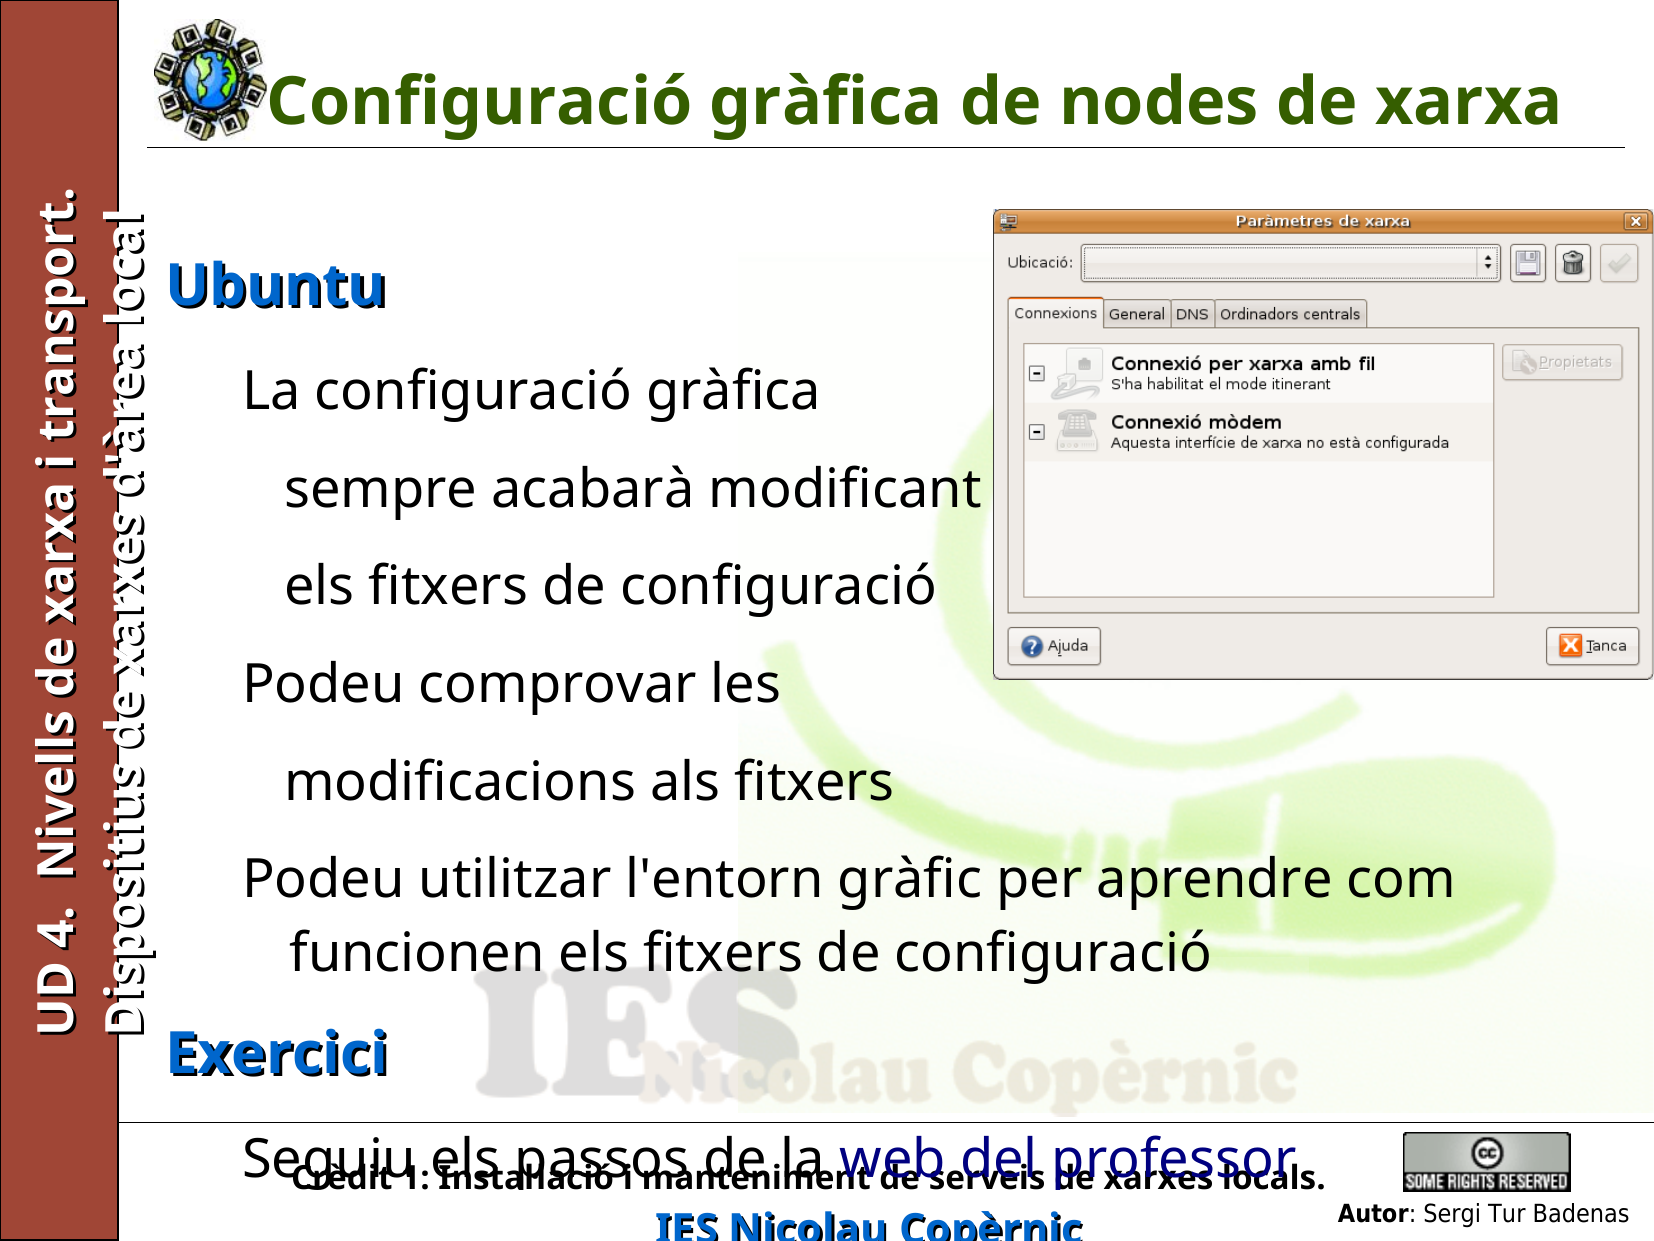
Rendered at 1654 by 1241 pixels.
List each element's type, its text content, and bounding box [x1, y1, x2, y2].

picture [466, 209, 1654, 1117]
list Ubuntu La configuració gràfica sempre acabarà modificant els fitxers de configuració Podeu comprovar les modificacions als fitxers Podeu utilitzar l'entorn gràfic per aprendre com funcionen els fitxers de configuració Exercici Seguiu els passos de la web del professor [147, 242, 1636, 1078]
title Configuració gràfica de nodes de xarxa [171, 56, 1654, 141]
picture [1403, 1132, 1571, 1192]
picture [154, 19, 268, 142]
